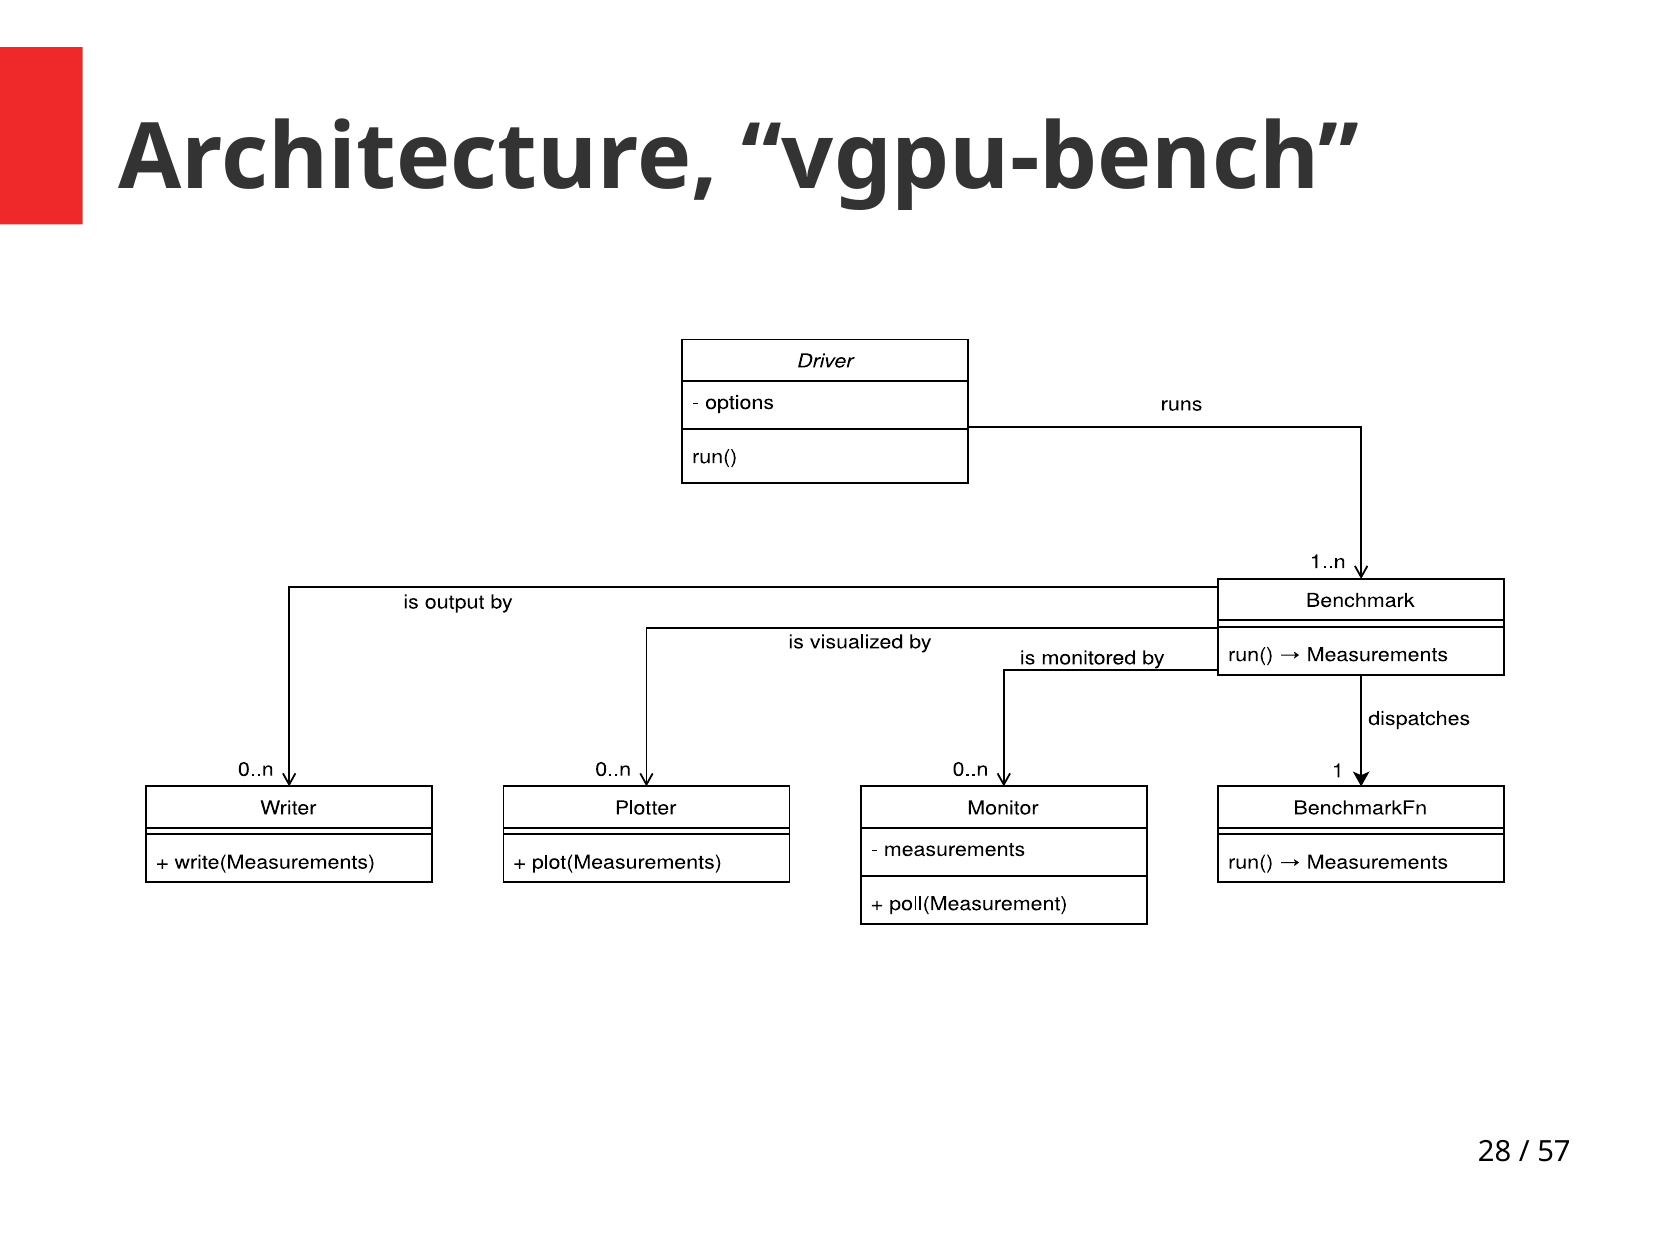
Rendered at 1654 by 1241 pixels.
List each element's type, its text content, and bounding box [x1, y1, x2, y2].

title Architecture, “vgpu-bench” [118, 49, 1571, 257]
picture [144, 337, 1508, 931]
